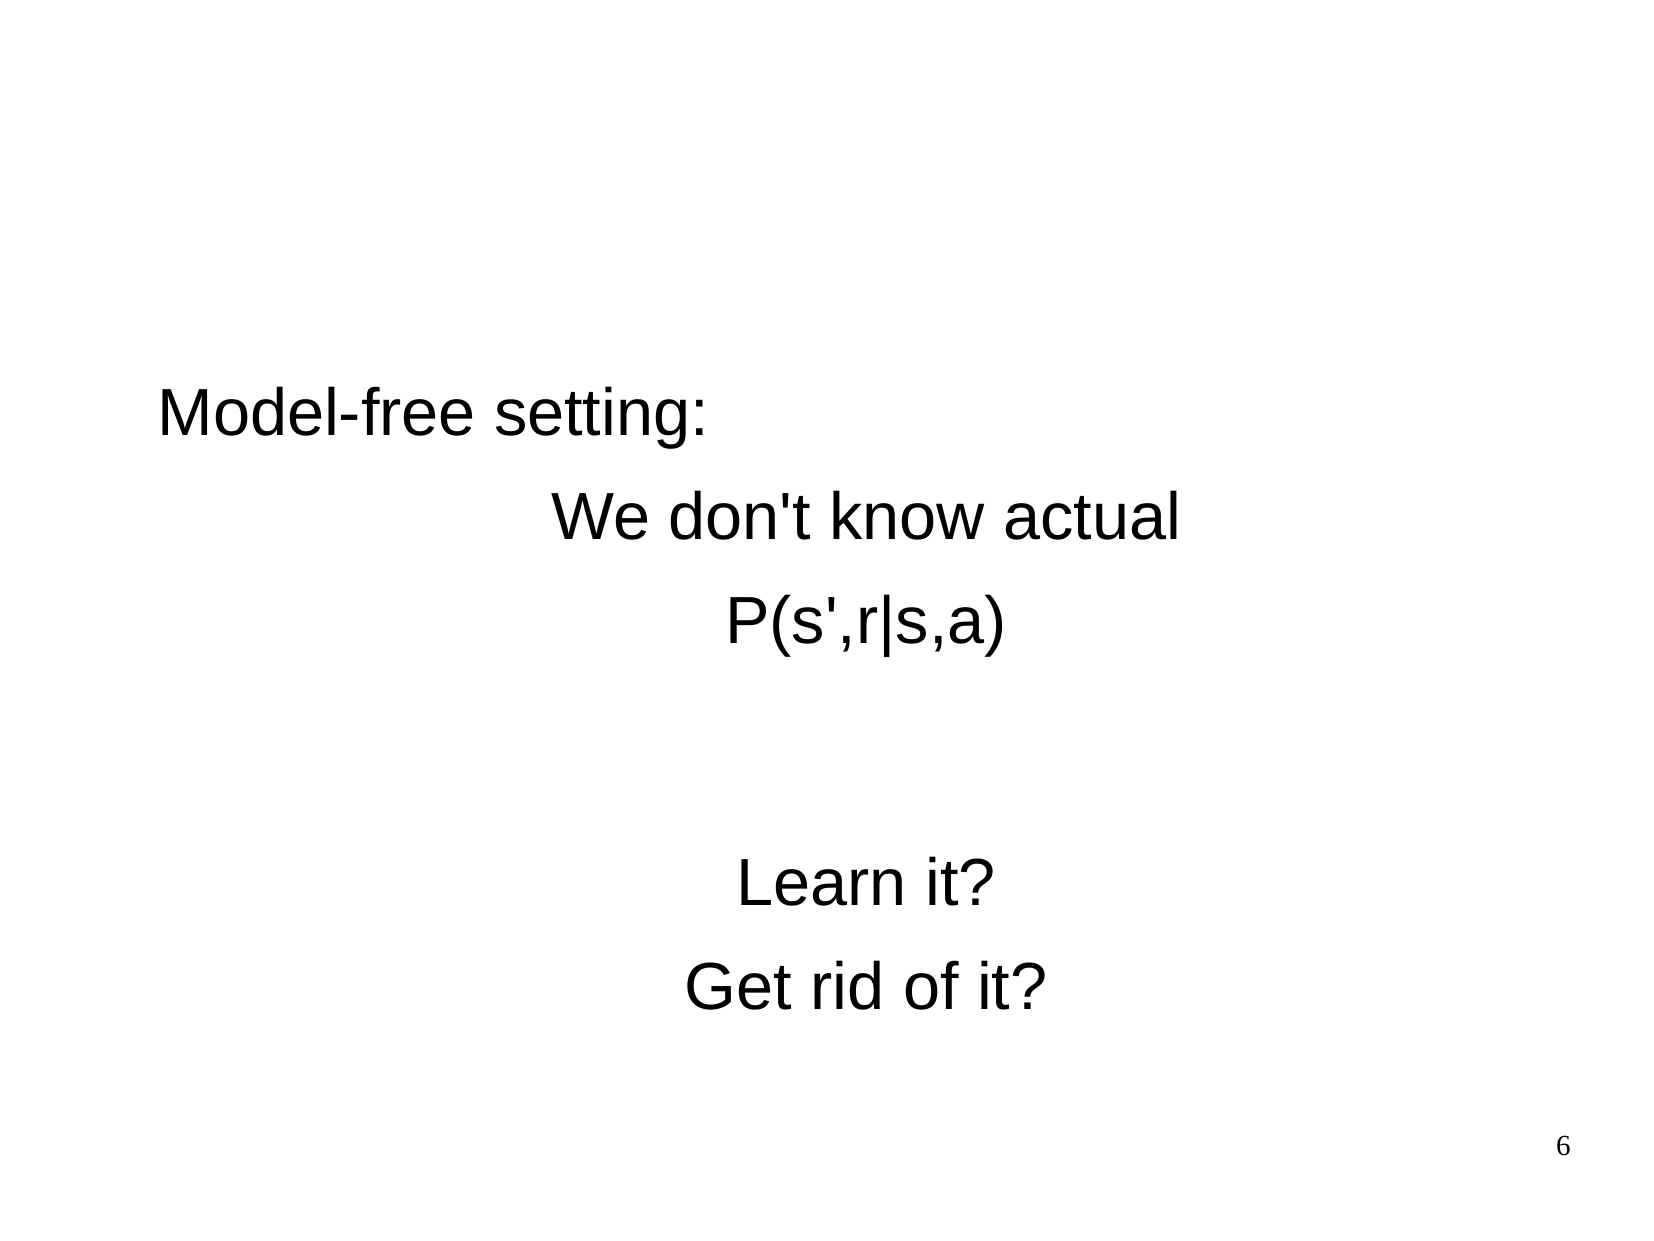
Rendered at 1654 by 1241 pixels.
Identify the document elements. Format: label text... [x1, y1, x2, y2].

list Model-free setting: We don't know actual P(s',r|s,a) Learn it? Get rid of it? [86, 375, 1576, 1081]
